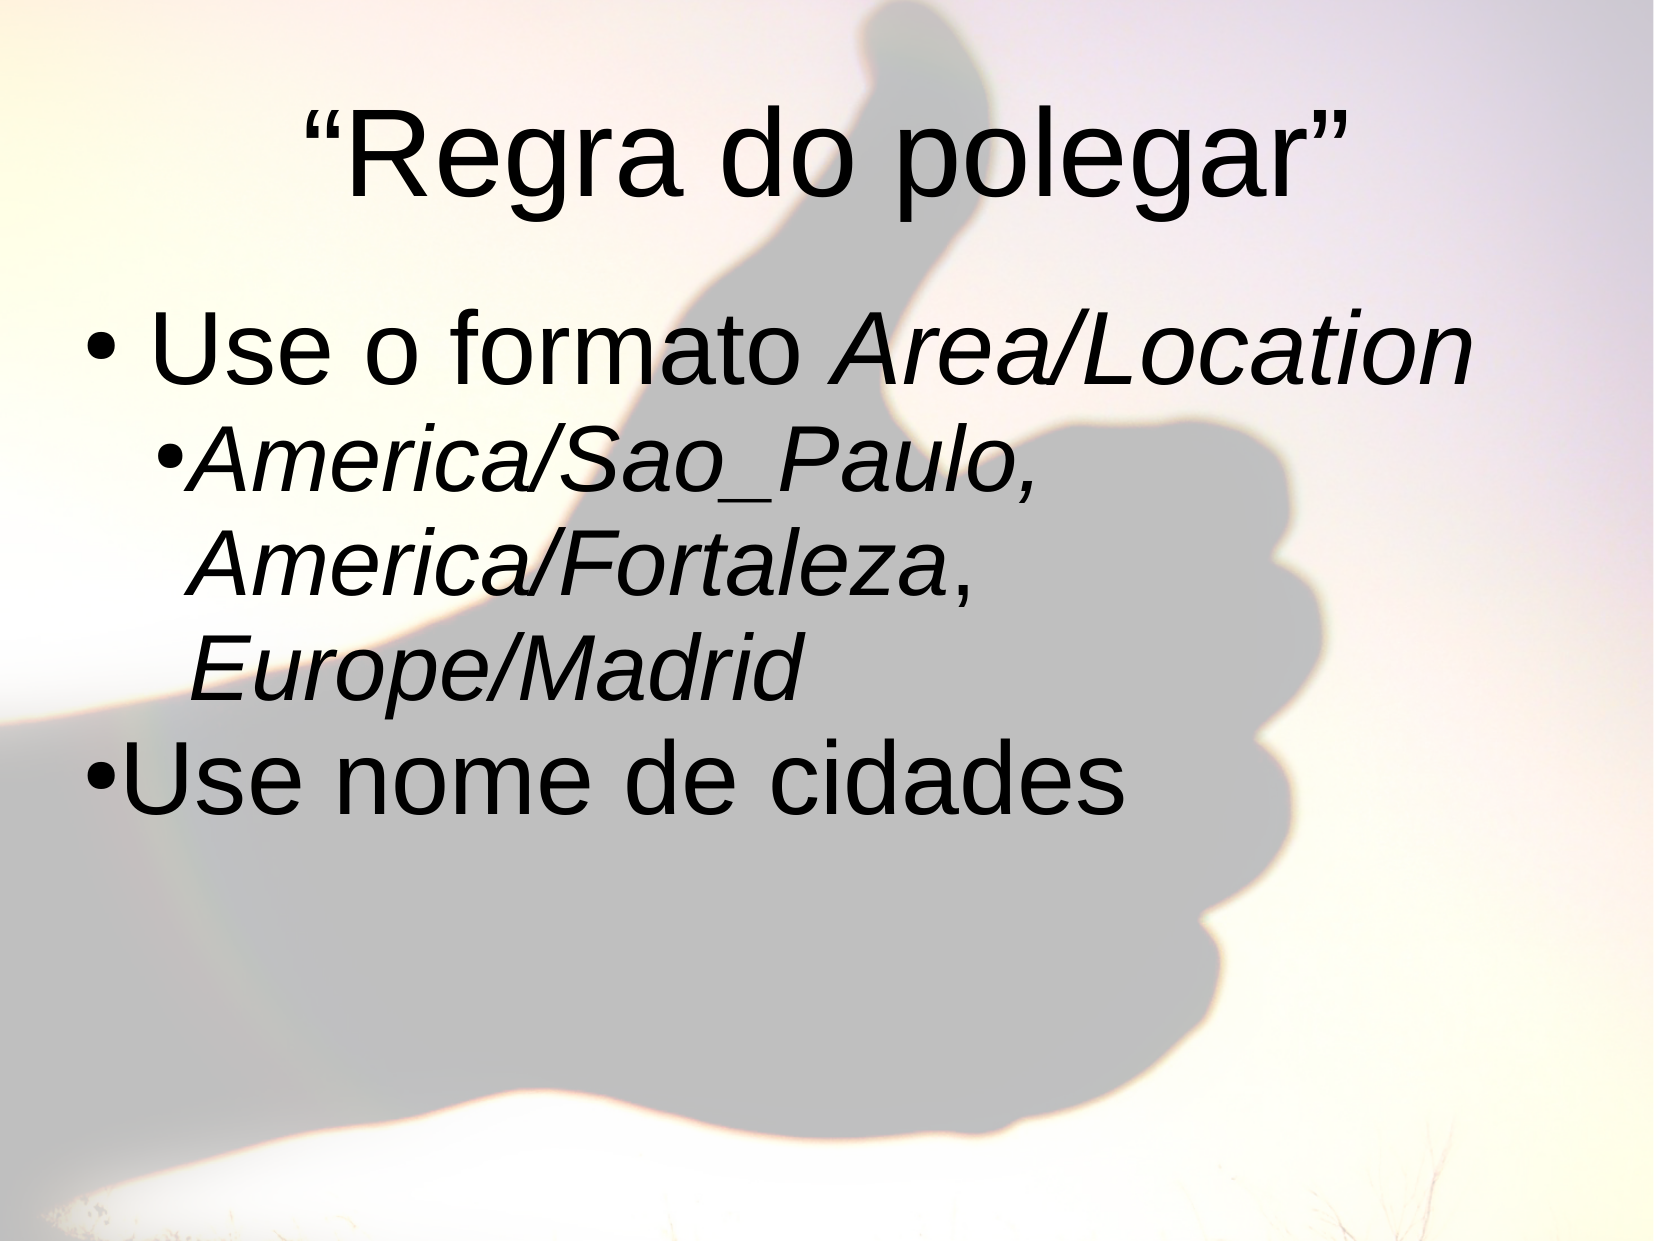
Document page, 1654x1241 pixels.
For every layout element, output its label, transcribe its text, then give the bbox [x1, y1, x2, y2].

subtitle Use o formato Area/Location America/Sao_Paulo, America/Fortaleza, Europe/Madrid Use nome de cidades [82, 290, 1538, 1010]
picture [0, 0, 1654, 1241]
title “Regra do polegar” [82, 49, 1571, 257]
